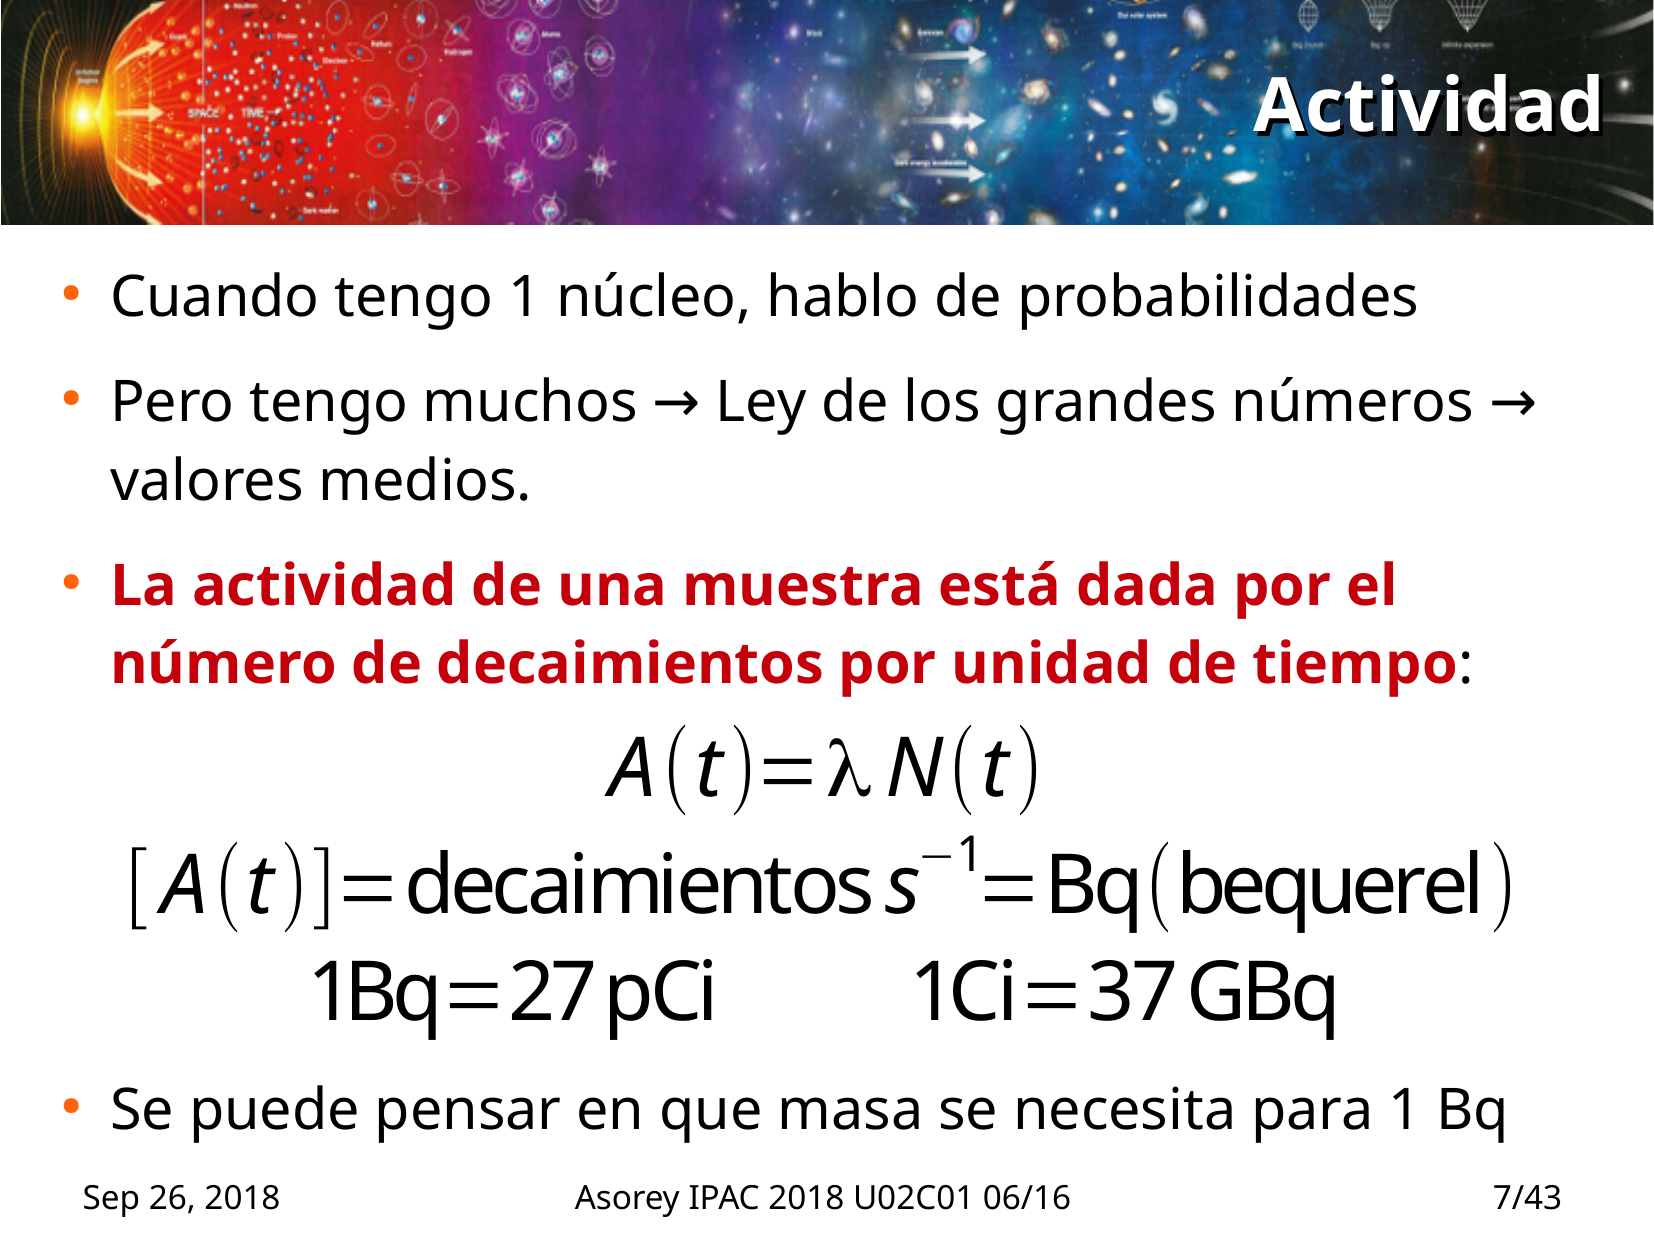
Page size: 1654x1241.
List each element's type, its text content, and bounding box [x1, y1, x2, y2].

title Actividad [45, 15, 1606, 191]
list Cuando tengo 1 núcleo, hablo de probabilidades Pero tengo muchos → Ley de los grandes números → valores medios. La actividad de una muestra está dada por el número de decaimientos por unidad de tiempo: Se puede pensar en que masa se necesita para 1 Bq [45, 255, 1606, 1156]
chart [120, 716, 1524, 1042]
picture [1, 0, 1654, 225]
